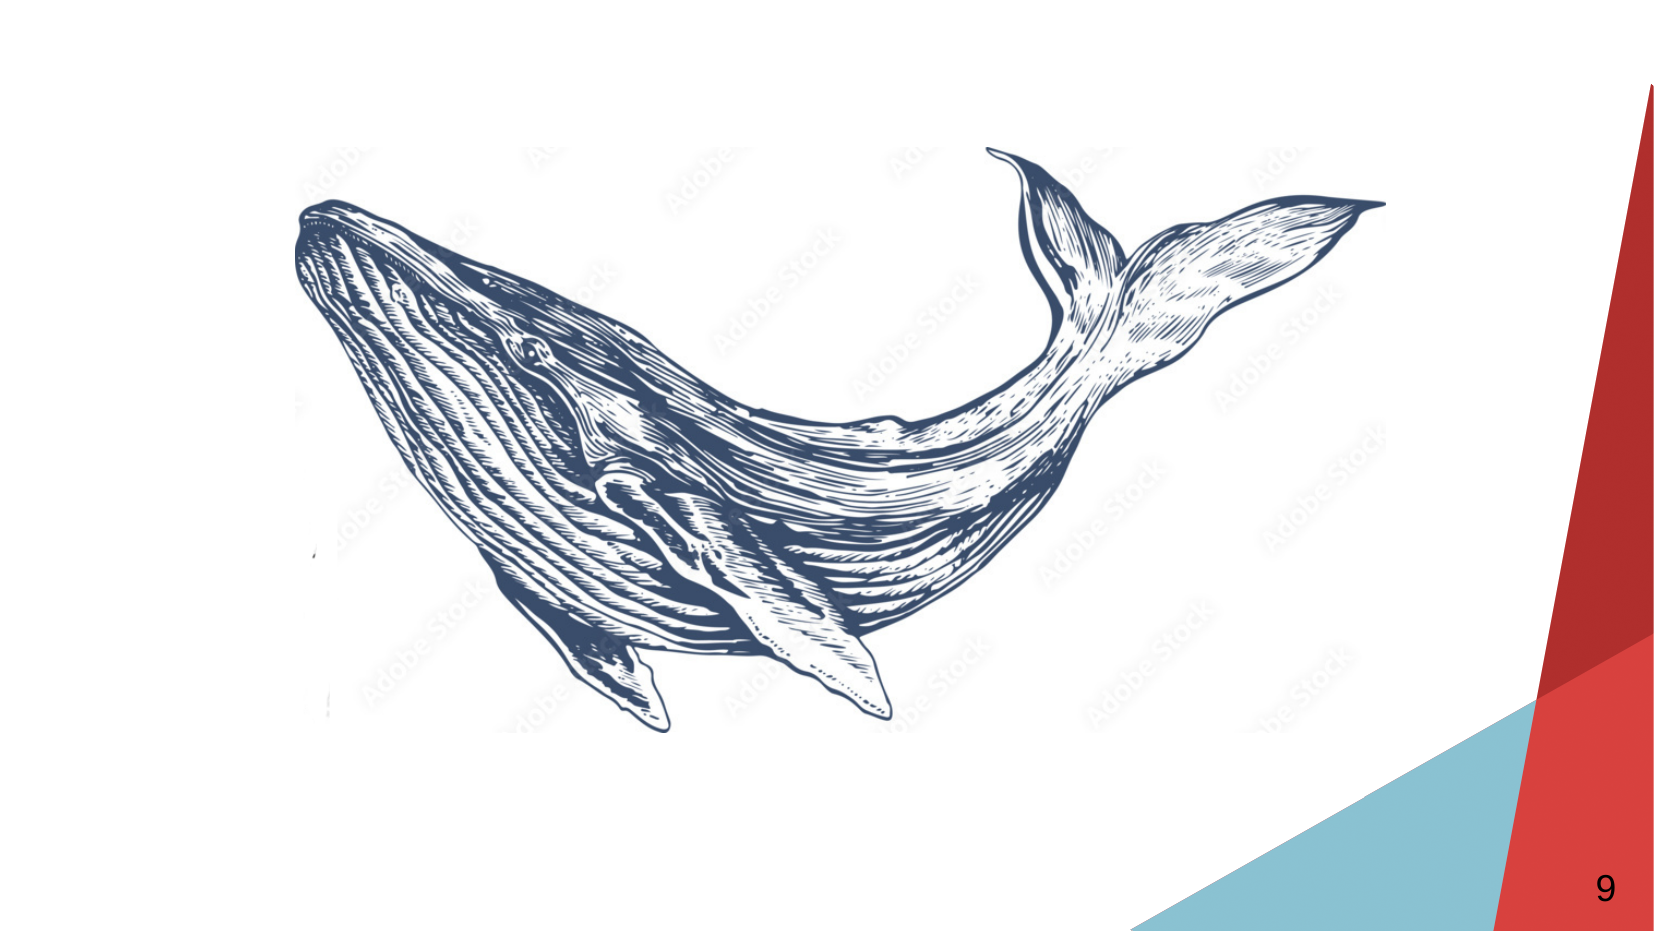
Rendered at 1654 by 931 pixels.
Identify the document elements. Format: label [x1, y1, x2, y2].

picture [295, 84, 1654, 931]
